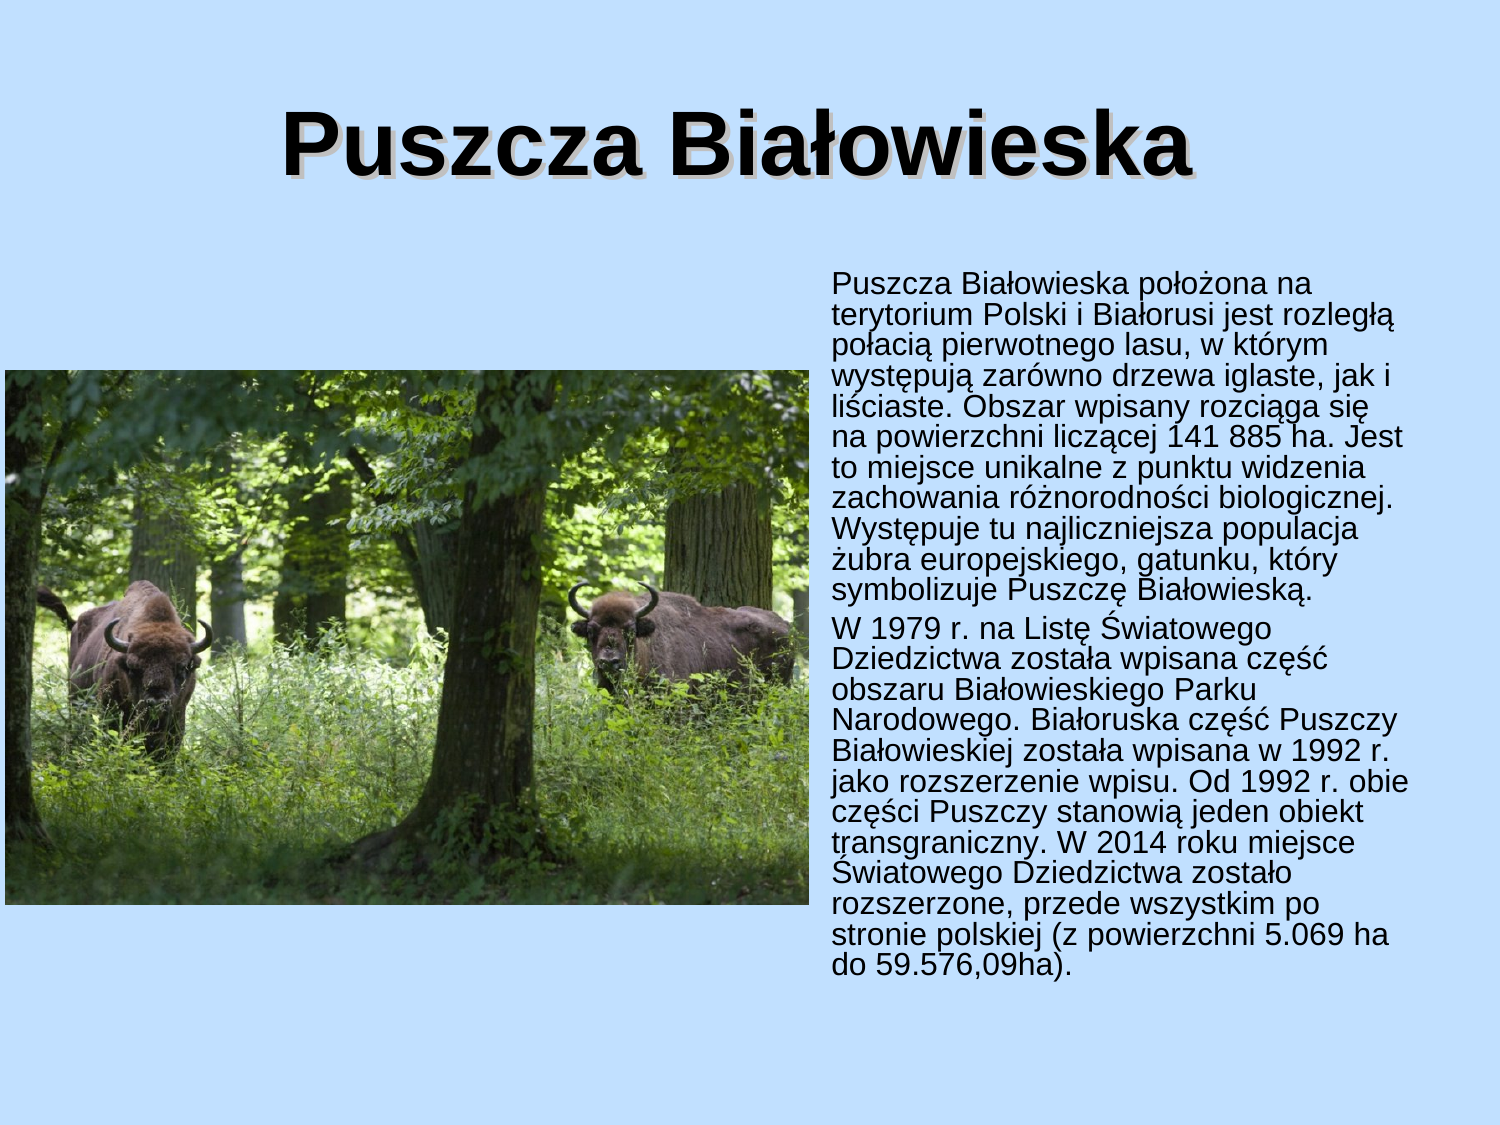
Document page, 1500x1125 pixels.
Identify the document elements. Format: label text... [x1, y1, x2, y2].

list Puszcza Białowieska położona na terytorium Polski i Białorusi jest rozległą połacią pierwotnego lasu, w którym występują zarówno drzewa iglaste, jak i liściaste. Obszar wpisany rozciąga się na powierzchni liczącej 141 885 ha. Jest to miejsce unikalne z punktu widzenia zachowania różnorodności biologicznej. Występuje tu najliczniejsza populacja żubra europejskiego, gatunku, który symbolizuje Puszczę Białowieską. W 1979 r. na Listę Światowego Dziedzictwa została wpisana część obszaru Białowieskiego Parku Narodowego. Białoruska część Puszczy Białowieskiej została wpisana w 1992 r. jako rozszerzenie wpisu. Od 1992 r. obie części Puszczy stanowią jeden obiekt transgraniczny. W 2014 roku miejsce Światowego Dziedzictwa zostało rozszerzone, przede wszystkim po stronie polskiej (z powierzchni 5.069 ha do 59.576,09ha). [762, 262, 1426, 1005]
picture [5, 370, 809, 905]
title Puszcza Białowieska [75, 45, 1426, 233]
